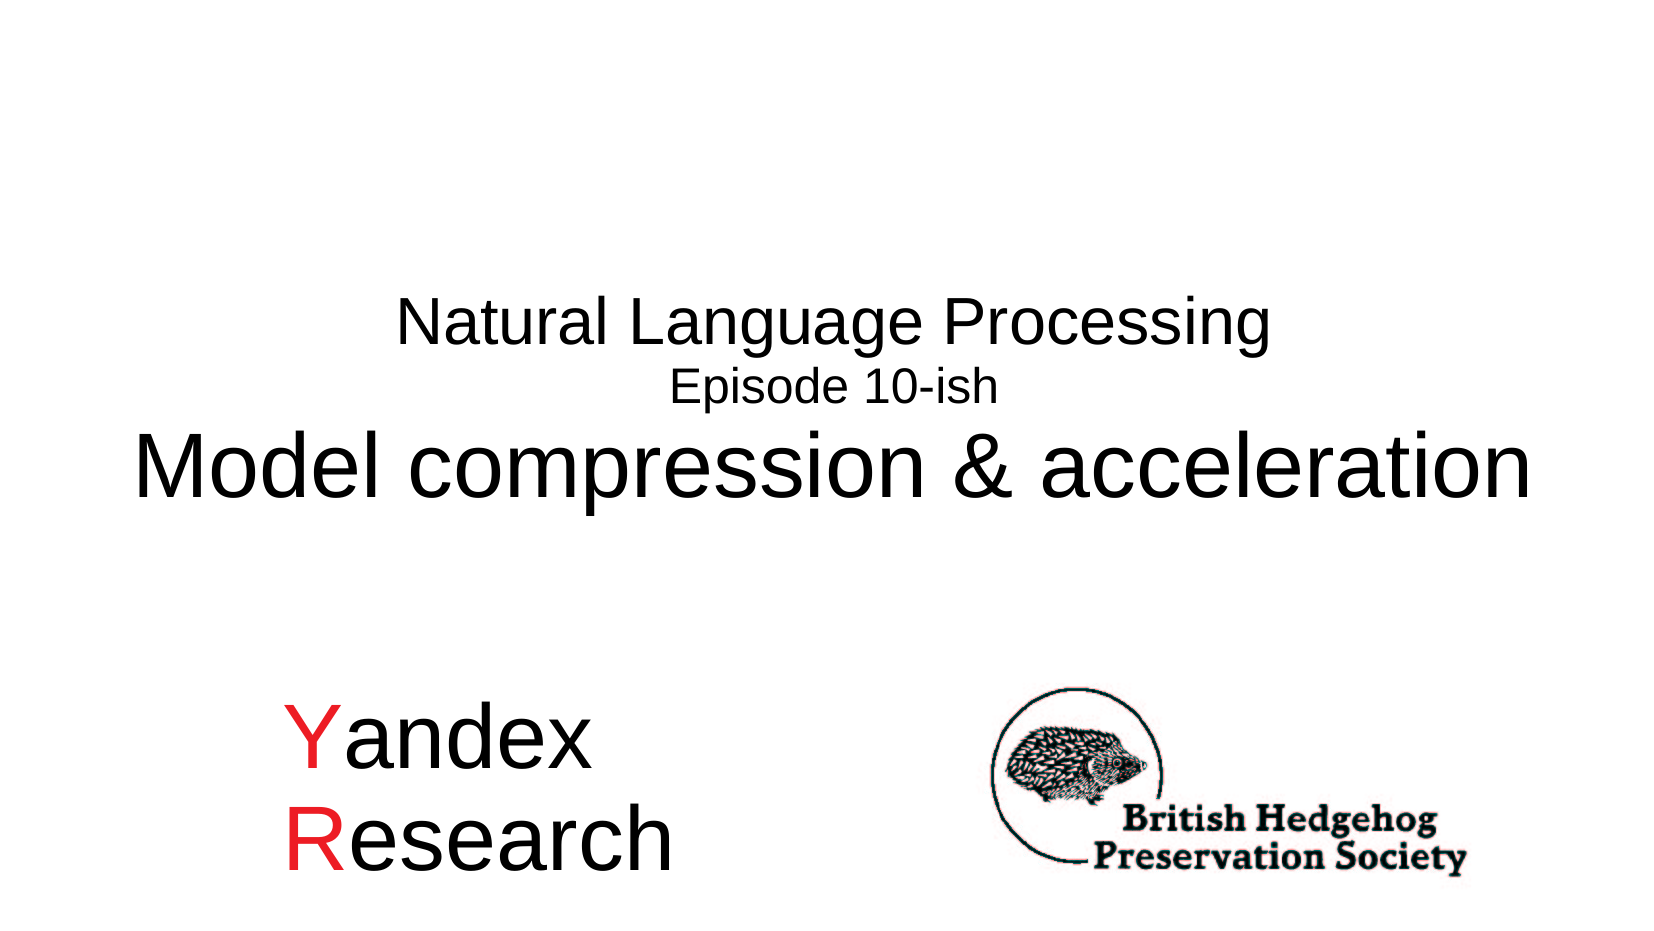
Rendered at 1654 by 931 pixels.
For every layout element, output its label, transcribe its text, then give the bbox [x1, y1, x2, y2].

title Natural Language Processing Episode 10-ish Model compression & acceleration [90, 218, 1579, 583]
picture [914, 604, 1654, 931]
text_box Yandex Research [267, 678, 844, 931]
